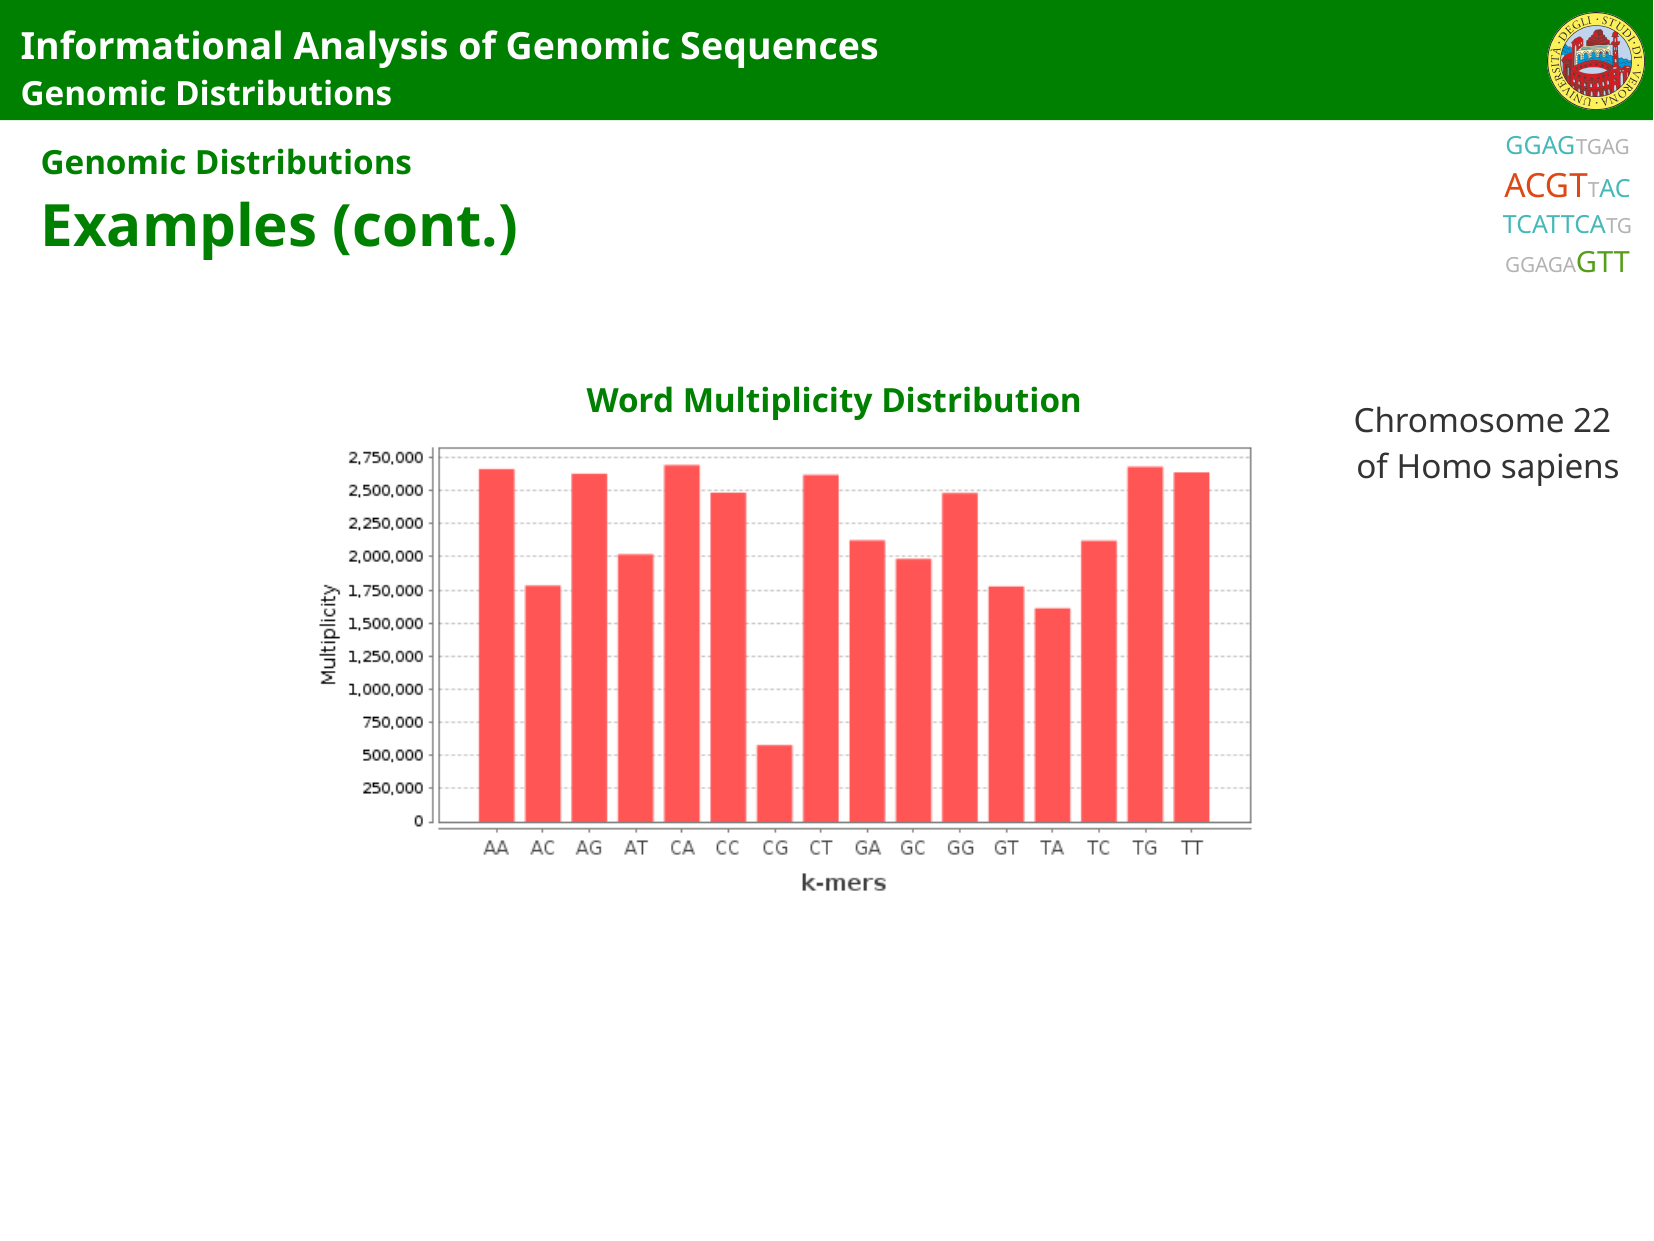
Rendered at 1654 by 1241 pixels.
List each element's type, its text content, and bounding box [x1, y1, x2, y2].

text_box Chromosome 22 of Homo sapiens [1226, 390, 1636, 480]
text_box Genomic Distributions Examples (cont.) [25, 131, 1621, 321]
text_box Informational Analysis of Genomic Sequences Genomic Distributions [5, 11, 1416, 107]
text_box Word Multiplicity Distribution [536, 369, 1182, 423]
picture [1547, 12, 1645, 110]
text_box [0, 0, 1653, 121]
text_box GGAGTGAGACGTTACTCATTCATGGGAGAGTT [1485, 120, 1651, 263]
picture [301, 435, 1269, 905]
